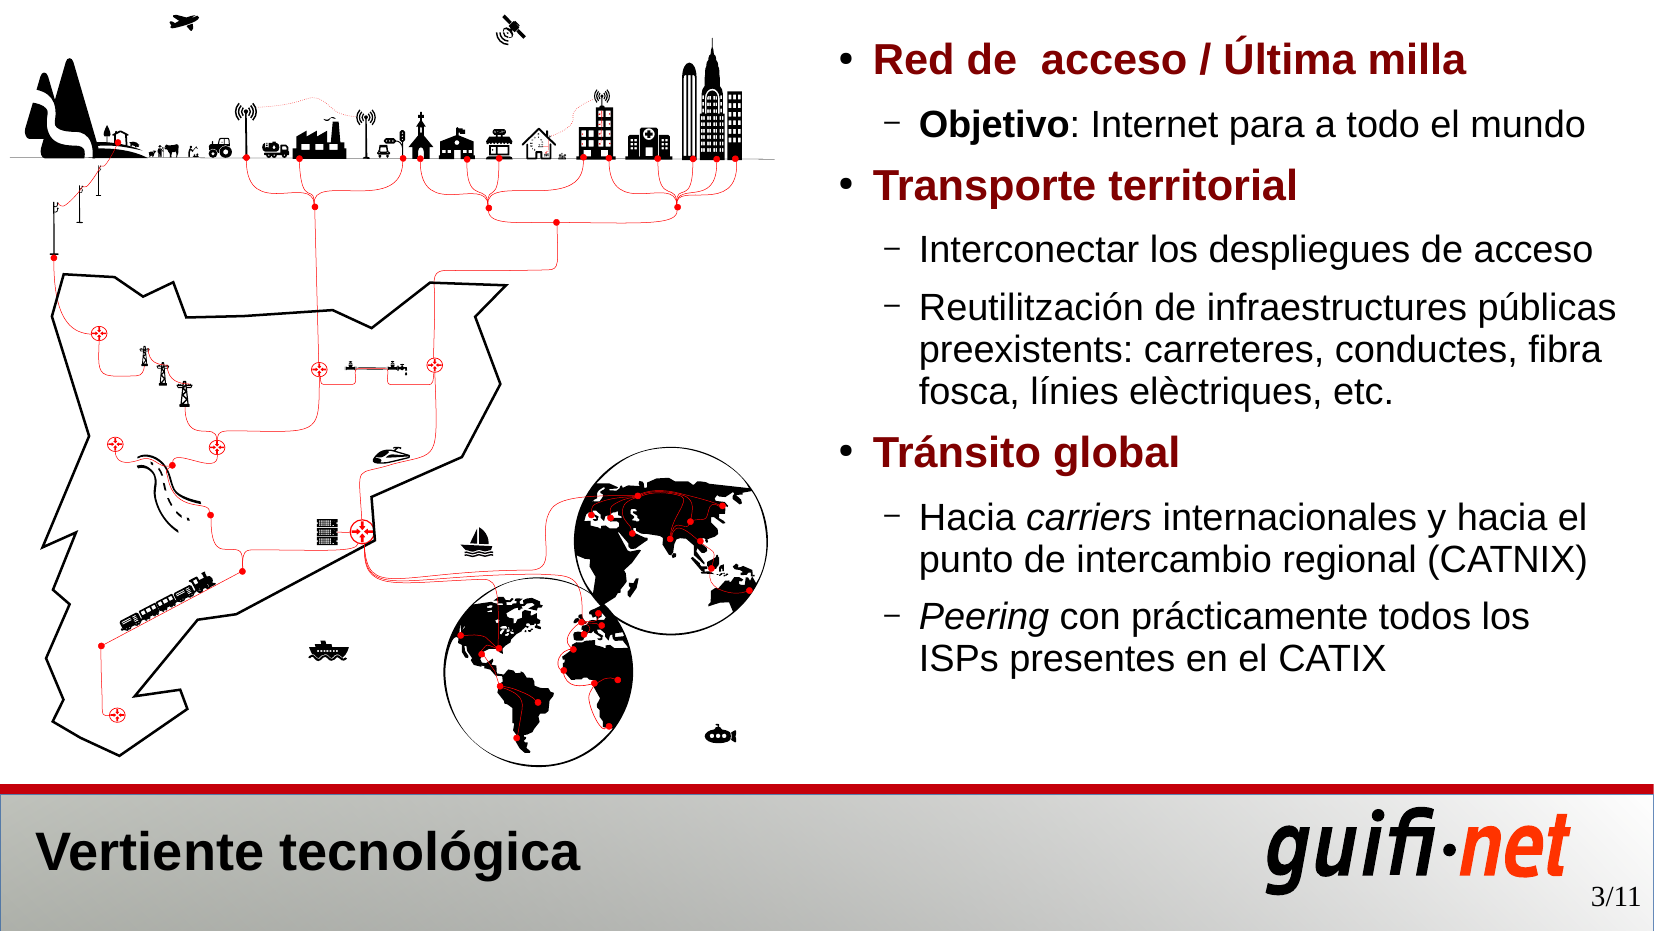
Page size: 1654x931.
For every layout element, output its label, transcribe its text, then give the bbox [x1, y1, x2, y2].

title Vertiente tecnológica [35, 804, 1182, 898]
list Red de acceso / Última milla Objetivo: Internet para a todo el mundo Transporte territorial Interconectar los despliegues de acceso Reutilitzación de infraestructures públicas preexistents: carreteres, conductes, fibra fosca, línies elèctriques, etc. Tránsito global Hacia carriers internacionales y hacia el punto de intercambio regional (CATNIX) Peering con prácticamente todos los ISPs presentes en el CATIX [826, 35, 1619, 756]
picture [0, 0, 864, 856]
